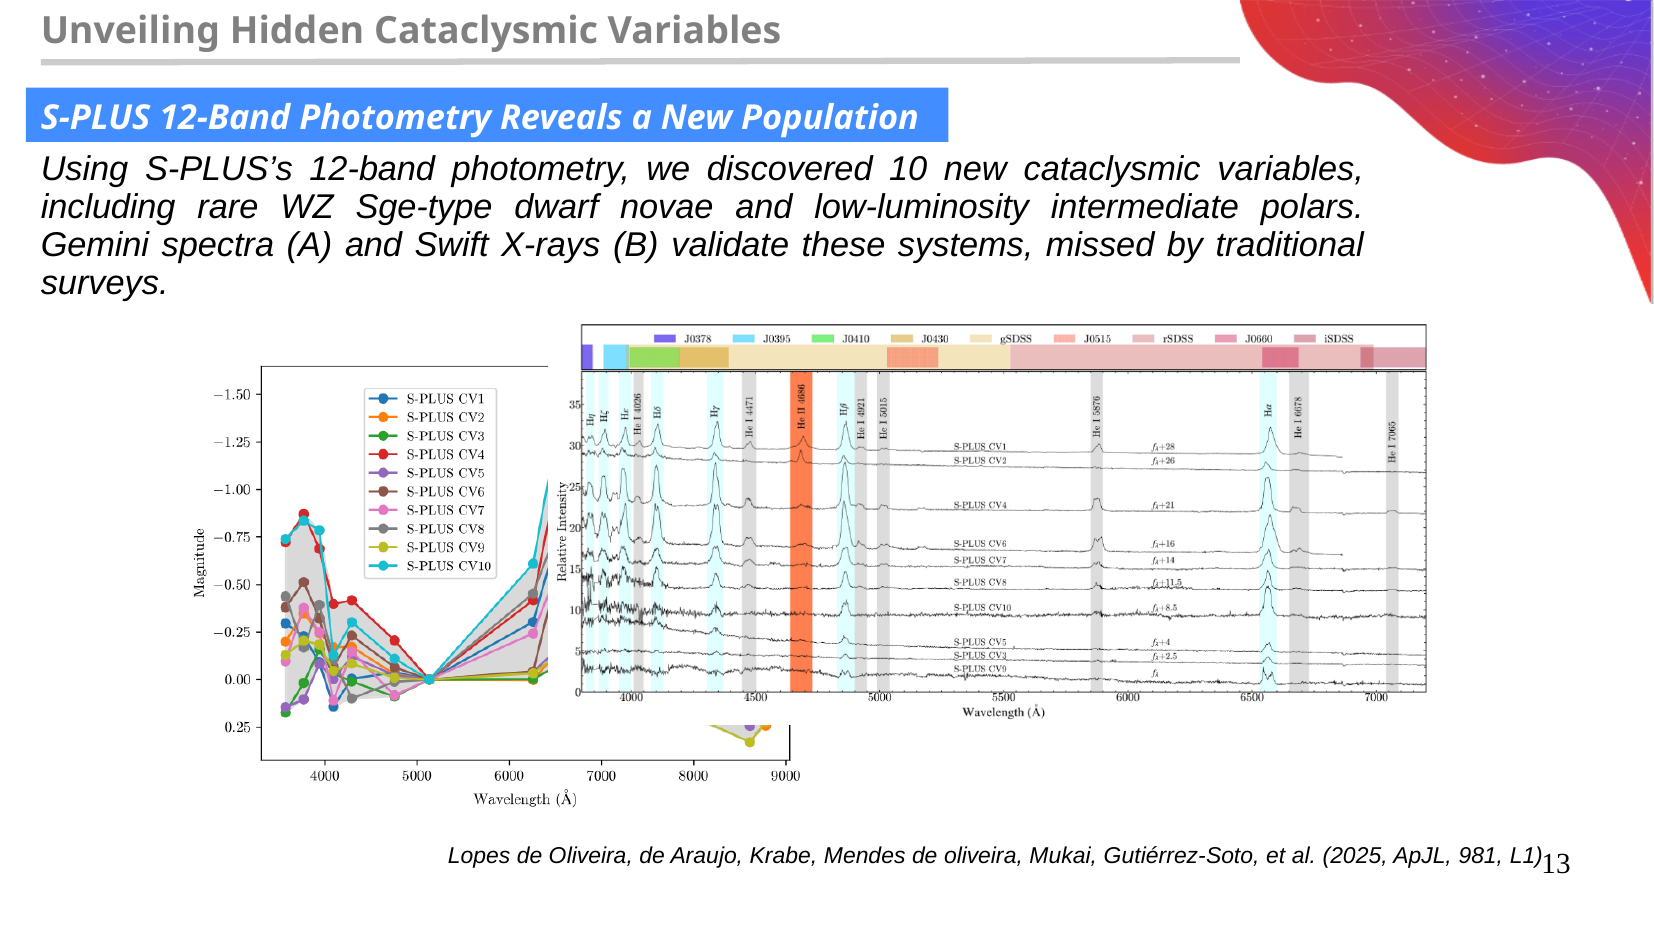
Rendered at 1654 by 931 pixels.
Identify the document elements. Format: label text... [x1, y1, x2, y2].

text_box S-PLUS 12-Band Photometry Reveals a New Population [25, 87, 949, 142]
picture [1240, 0, 1654, 304]
text_box Lopes de Oliveira, de Araujo, Krabe, Mendes de oliveira, Mukai, Gutiérrez-Soto, et al. (2025, ApJL, 981, L1) [433, 835, 1580, 907]
text_box Using S-PLUS’s 12-band photometry, we discovered 10 new cataclysmic variables, including rare WZ Sge-type dwarf novae and low-luminosity intermediate polars. Gemini spectra (A) and Swift X-rays (B) validate these systems, missed by traditional surveys. [26, 141, 1380, 310]
text_box Unveiling Hidden Cataclysmic Variables [26, 0, 891, 87]
picture [184, 317, 1440, 815]
